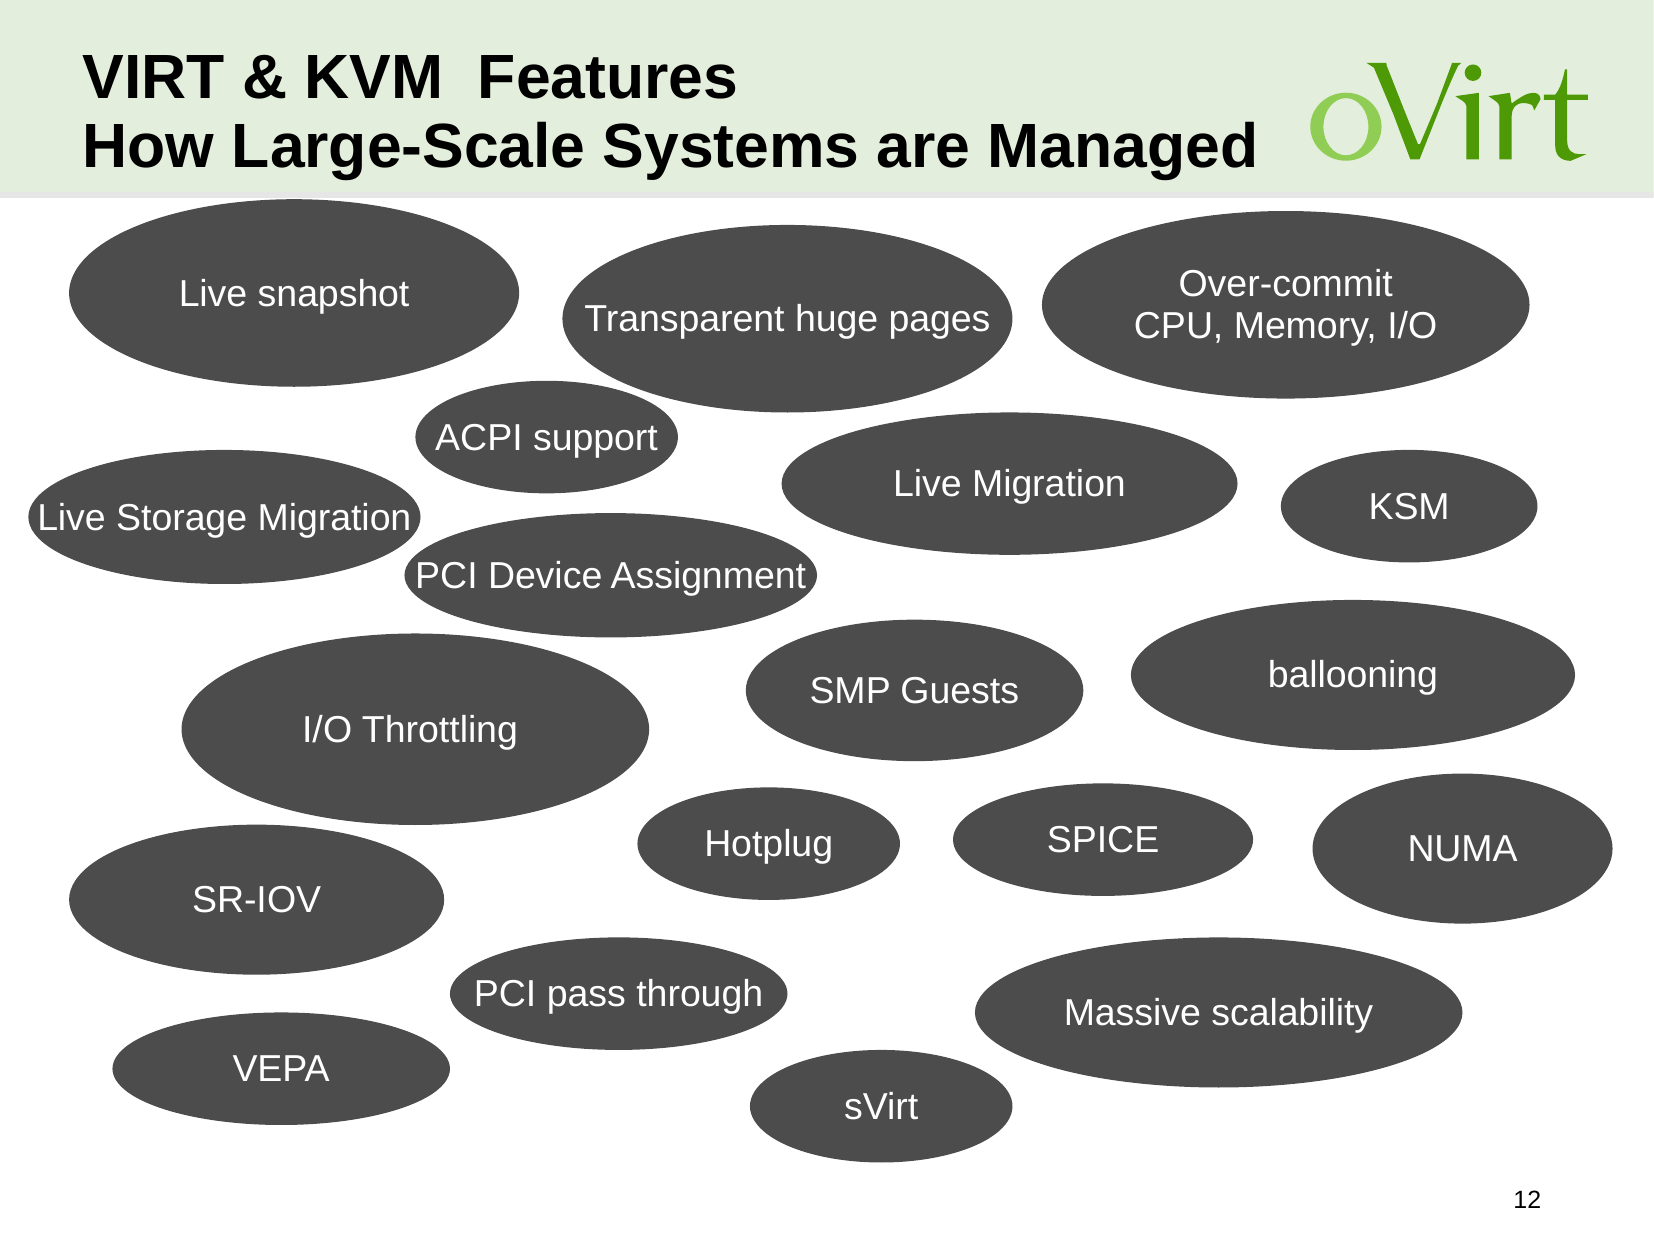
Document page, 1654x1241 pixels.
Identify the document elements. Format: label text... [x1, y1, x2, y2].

text_box SMP Guests [745, 619, 1084, 762]
text_box VEPA [112, 1012, 451, 1126]
text_box ballooning [1130, 599, 1576, 751]
text_box NUMA [1312, 773, 1613, 924]
title VIRT & KVM Features How Large-Scale Systems are Managed [82, 37, 1571, 188]
text_box I/O Throttling [181, 633, 650, 826]
text_box Hotplug [637, 787, 901, 900]
text_box KSM [1280, 449, 1538, 563]
text_box Massive scalability [974, 937, 1463, 1088]
text_box Live Storage Migration [28, 449, 421, 584]
text_box PCI pass through [449, 937, 788, 1050]
text_box Over-commit CPU, Memory, I/O [1041, 211, 1530, 399]
text_box SPICE [953, 783, 1254, 896]
text_box SR-IOV [69, 824, 445, 975]
text_box Transparent huge pages [562, 224, 1013, 413]
text_box Live snapshot [69, 199, 520, 387]
text_box PCI Device Assignment [404, 513, 818, 638]
text_box sVirt [749, 1049, 1013, 1163]
text_box Live Migration [781, 412, 1238, 555]
text_box ACPI support [415, 380, 678, 494]
